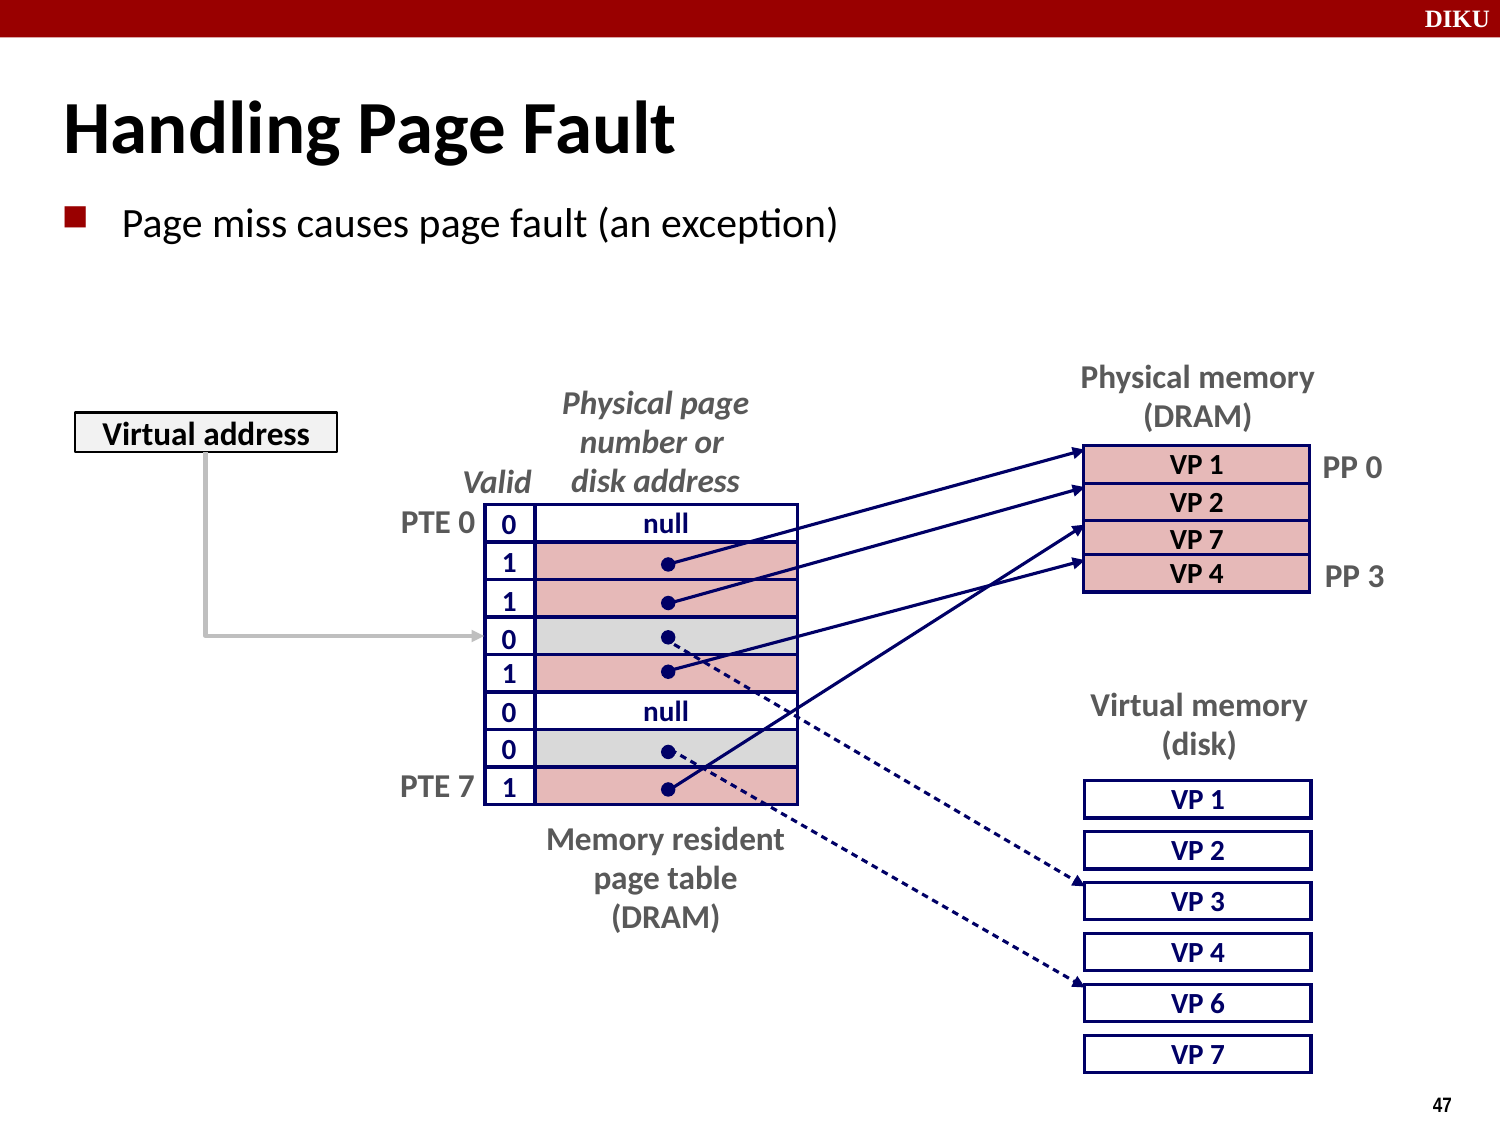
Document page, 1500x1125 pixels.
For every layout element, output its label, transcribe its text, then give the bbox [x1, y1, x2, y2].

text_box null [536, 693, 798, 730]
text_box Physical page number or disk address [547, 374, 765, 509]
text_box Virtual address [75, 412, 338, 453]
text_box Physical memory (DRAM) [1065, 349, 1330, 445]
text_box Virtual memory (disk) [1075, 677, 1323, 772]
text_box 1 [487, 648, 532, 687]
text_box VP 2 [1084, 831, 1312, 869]
text_box 0 [486, 724, 532, 775]
text_box VP 7 [1083, 521, 1310, 554]
text_box VP 7 [1084, 1035, 1312, 1073]
text_box 1 [490, 775, 532, 814]
text_box Page miss causes page fault (an exception) [50, 188, 1414, 313]
text_box VP 3 [1084, 882, 1312, 920]
text_box Memory resident page table (DRAM) [531, 811, 801, 945]
text_box PTE 0 [385, 493, 490, 549]
text_box 1 [487, 576, 532, 627]
text_box PP 3 [1310, 548, 1400, 604]
text_box Valid [447, 454, 560, 510]
text_box VP 6 [1084, 984, 1312, 1022]
text_box VP 1 [1083, 445, 1310, 484]
text_box [536, 730, 798, 805]
text_box 0 [490, 499, 532, 537]
text_box Handling Page Fault [48, 59, 1408, 188]
text_box PTE 7 [385, 758, 490, 814]
text_box VP 4 [1083, 554, 1310, 593]
text_box 0 [505, 633, 512, 646]
text_box VP 4 [1084, 933, 1312, 971]
text_box null [768, 713, 798, 730]
text_box PP 0 [1307, 439, 1398, 495]
text_box 0 [486, 687, 532, 724]
text_box 0 [486, 614, 532, 665]
text_box [536, 542, 798, 693]
text_box VP 2 [1083, 484, 1310, 521]
text_box VP 1 [1084, 780, 1312, 819]
text_box null [759, 531, 798, 542]
text_box null [536, 504, 798, 542]
text_box 1 [487, 537, 532, 576]
